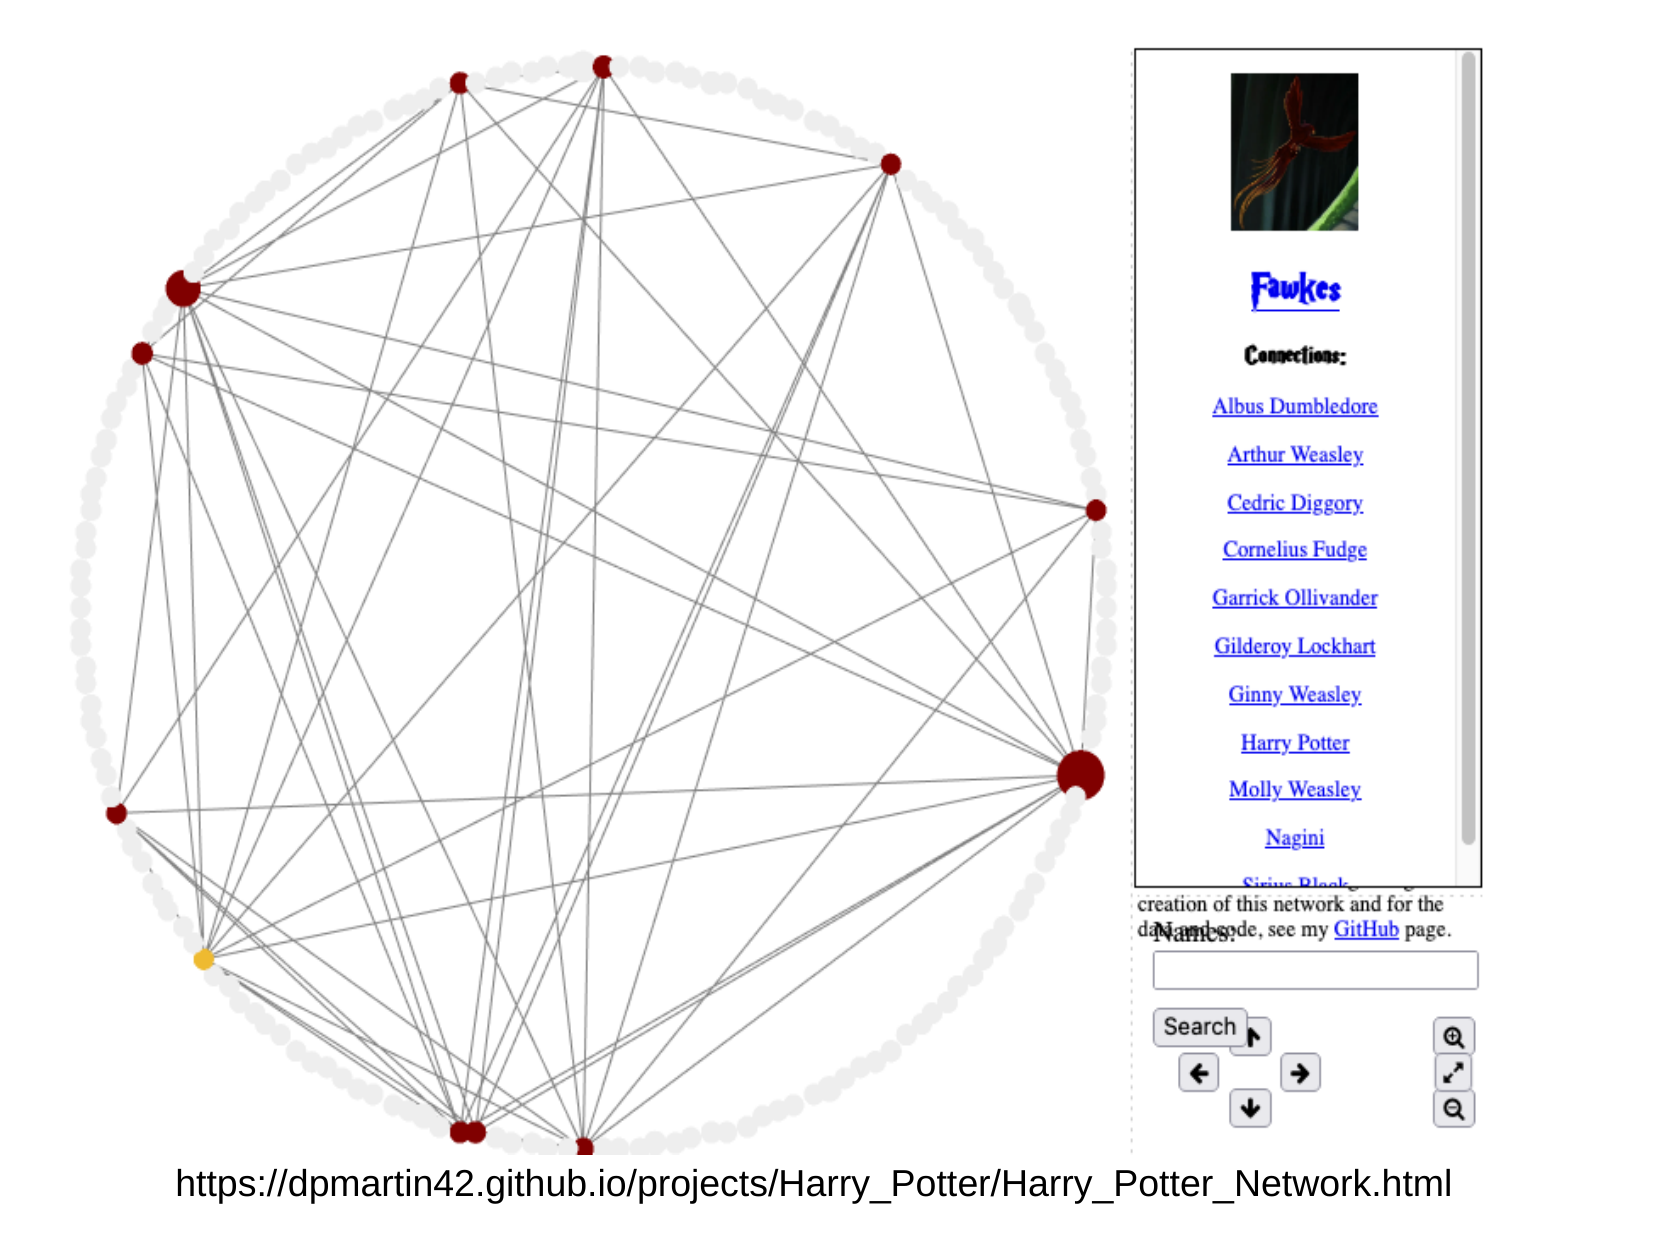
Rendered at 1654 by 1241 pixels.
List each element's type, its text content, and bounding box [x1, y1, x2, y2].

text_box https://dpmartin42.github.io/projects/Harry_Potter/Harry_Potter_Network.html [160, 1156, 1471, 1212]
picture [60, 45, 1486, 1156]
